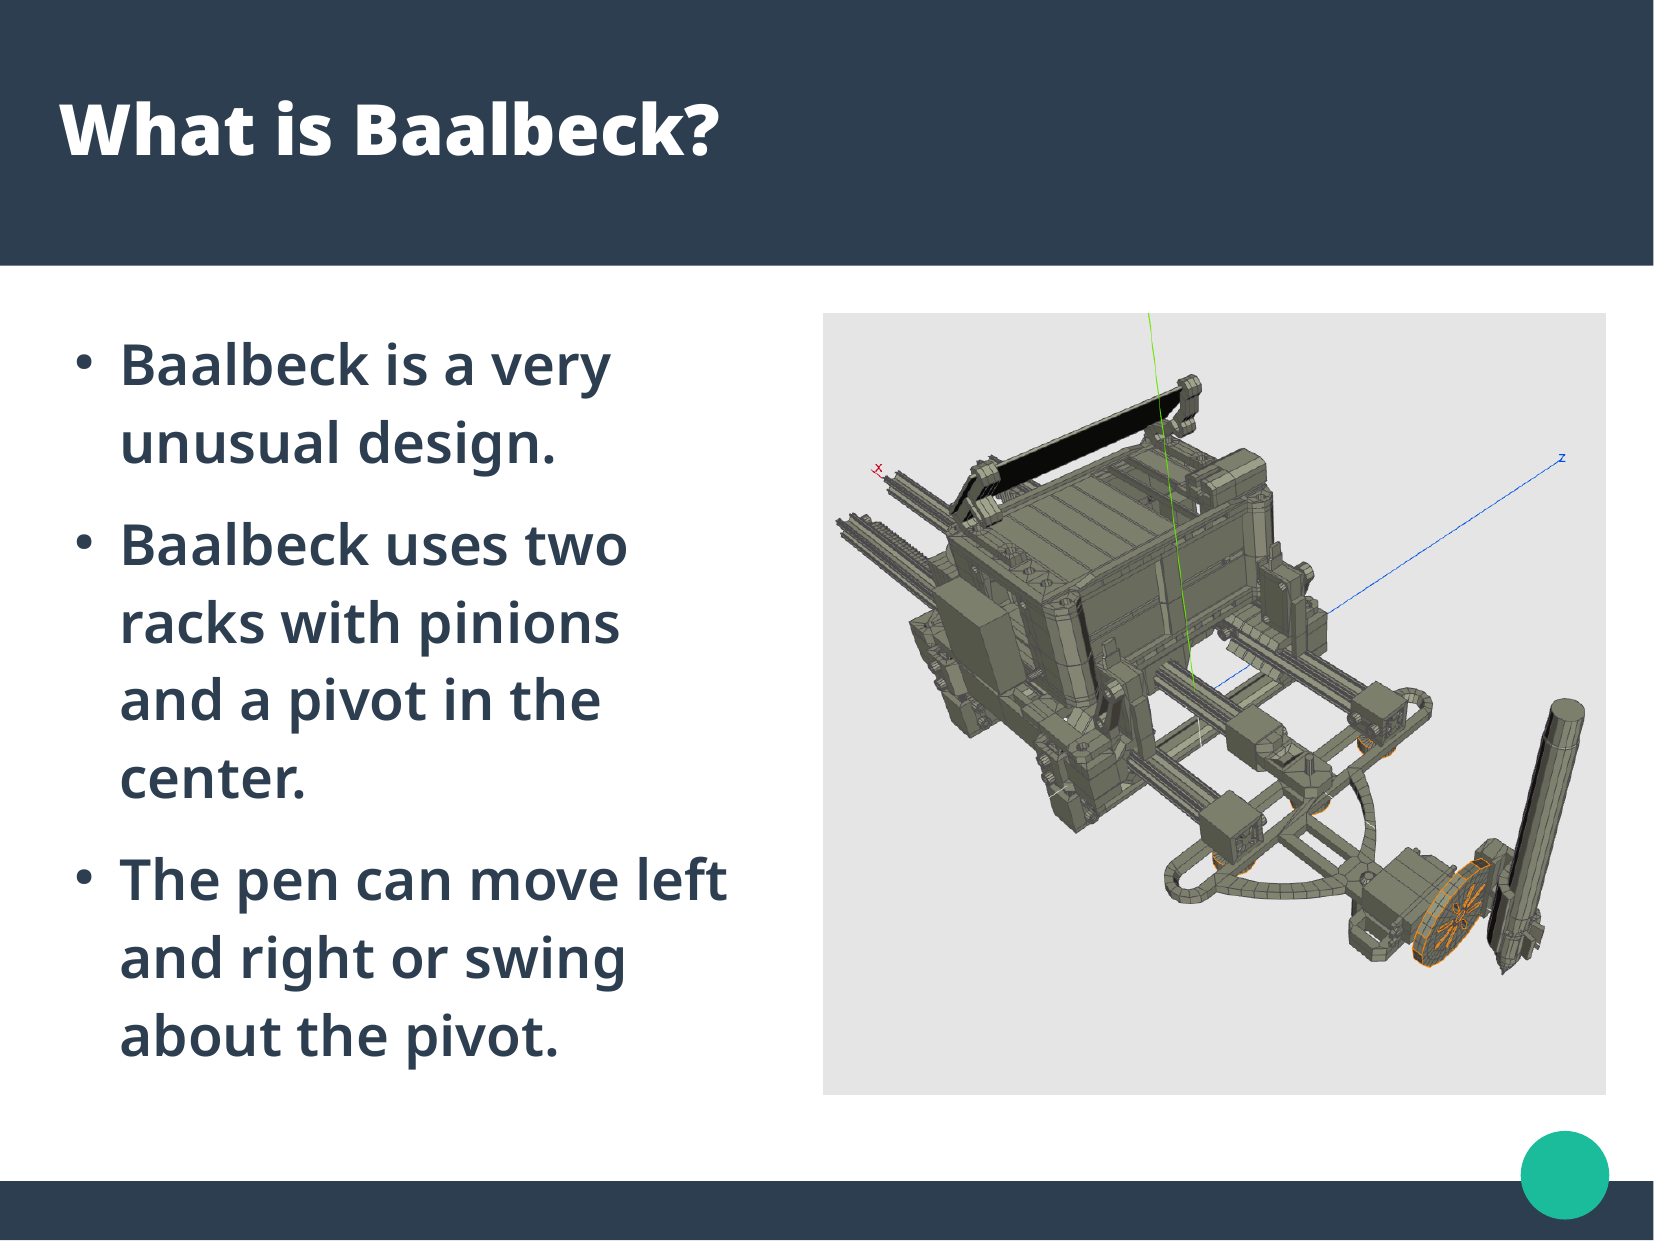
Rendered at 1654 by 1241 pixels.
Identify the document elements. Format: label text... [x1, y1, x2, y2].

picture [823, 313, 1606, 1096]
list Baalbeck is a very unusual design. Baalbeck uses two racks with pinions and a pivot in the center. The pen can move left and right or swing about the pivot. [59, 324, 736, 1152]
title What is Baalbeck? [59, 49, 1595, 207]
